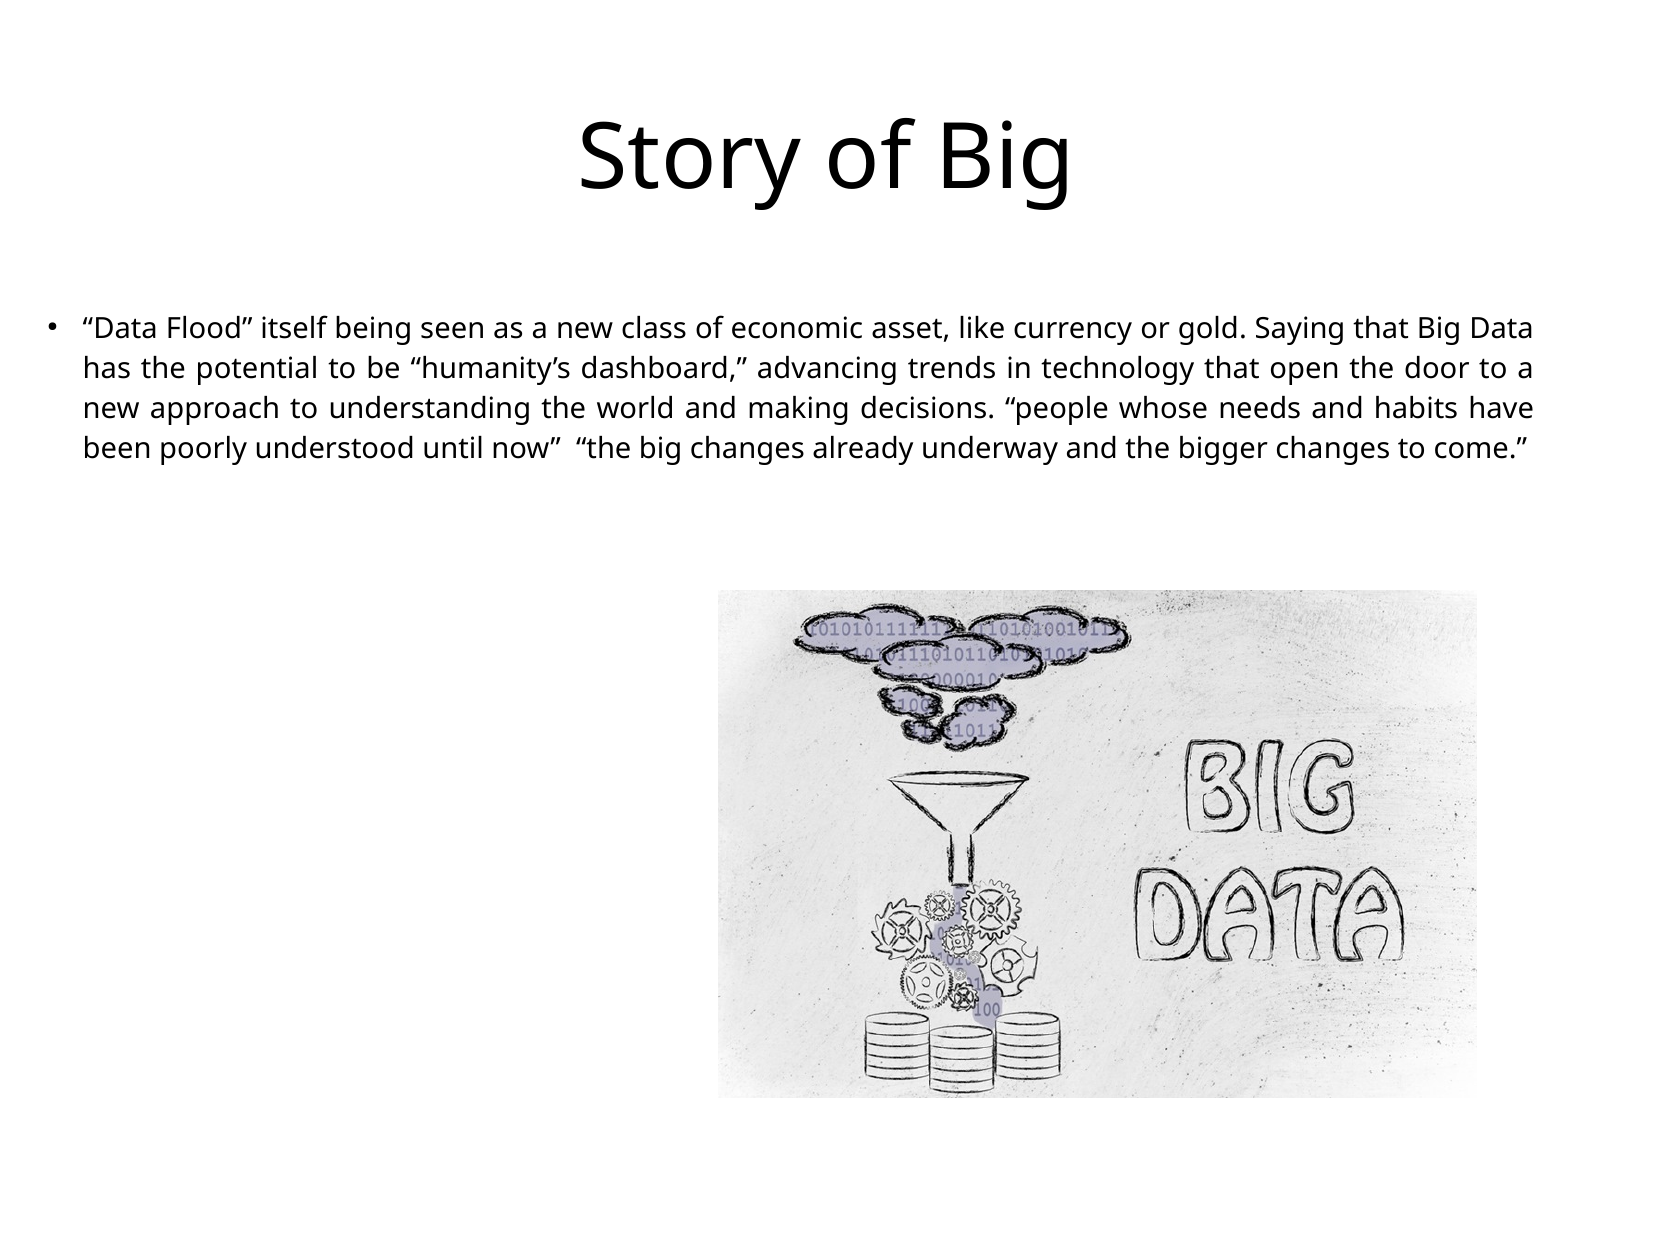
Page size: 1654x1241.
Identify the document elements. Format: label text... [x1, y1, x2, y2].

title Story of Big [82, 49, 1571, 257]
subtitle “Data Flood” itself being seen as a new class of economic asset, like currency or gold. Saying that Big Data has the potential to be “humanity’s dashboard,” advancing trends in technology that open the door to a new approach to understanding the world and making decisions. “people whose needs and habits have been poorly understood until now” “the big changes already underway and the bigger changes to come.” [47, 242, 1536, 532]
picture [718, 590, 1477, 1098]
